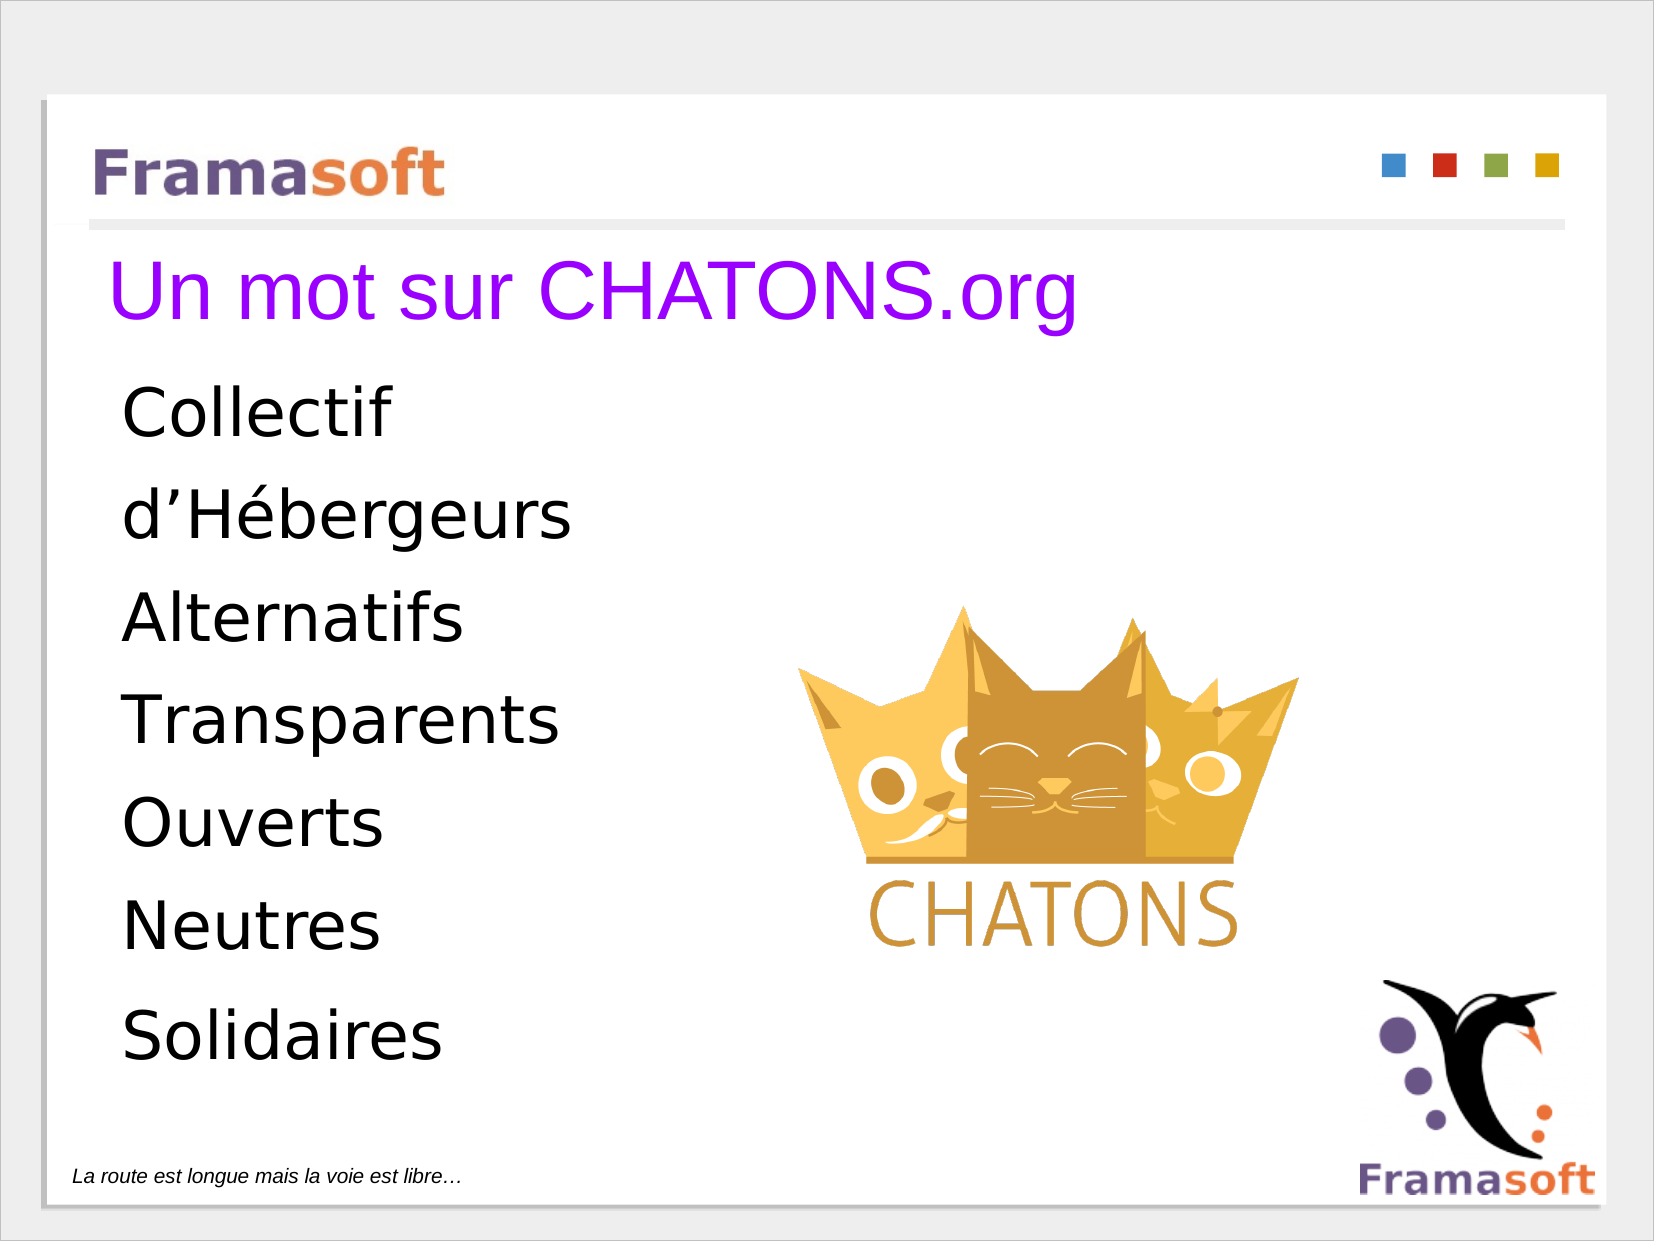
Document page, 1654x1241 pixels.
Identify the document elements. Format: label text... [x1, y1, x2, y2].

text_box La route est longue mais la voie est libre… [57, 1157, 591, 1241]
text_box [0, 0, 1654, 1241]
text_box Un mot sur CHATONS.org [92, 236, 1595, 345]
text_box Collectif d’Hébergeurs Alternatifs Transparents Ouverts Neutres Solidaires [106, 366, 792, 1085]
picture [54, 104, 508, 225]
picture [791, 543, 1312, 1063]
picture [1360, 980, 1595, 1195]
